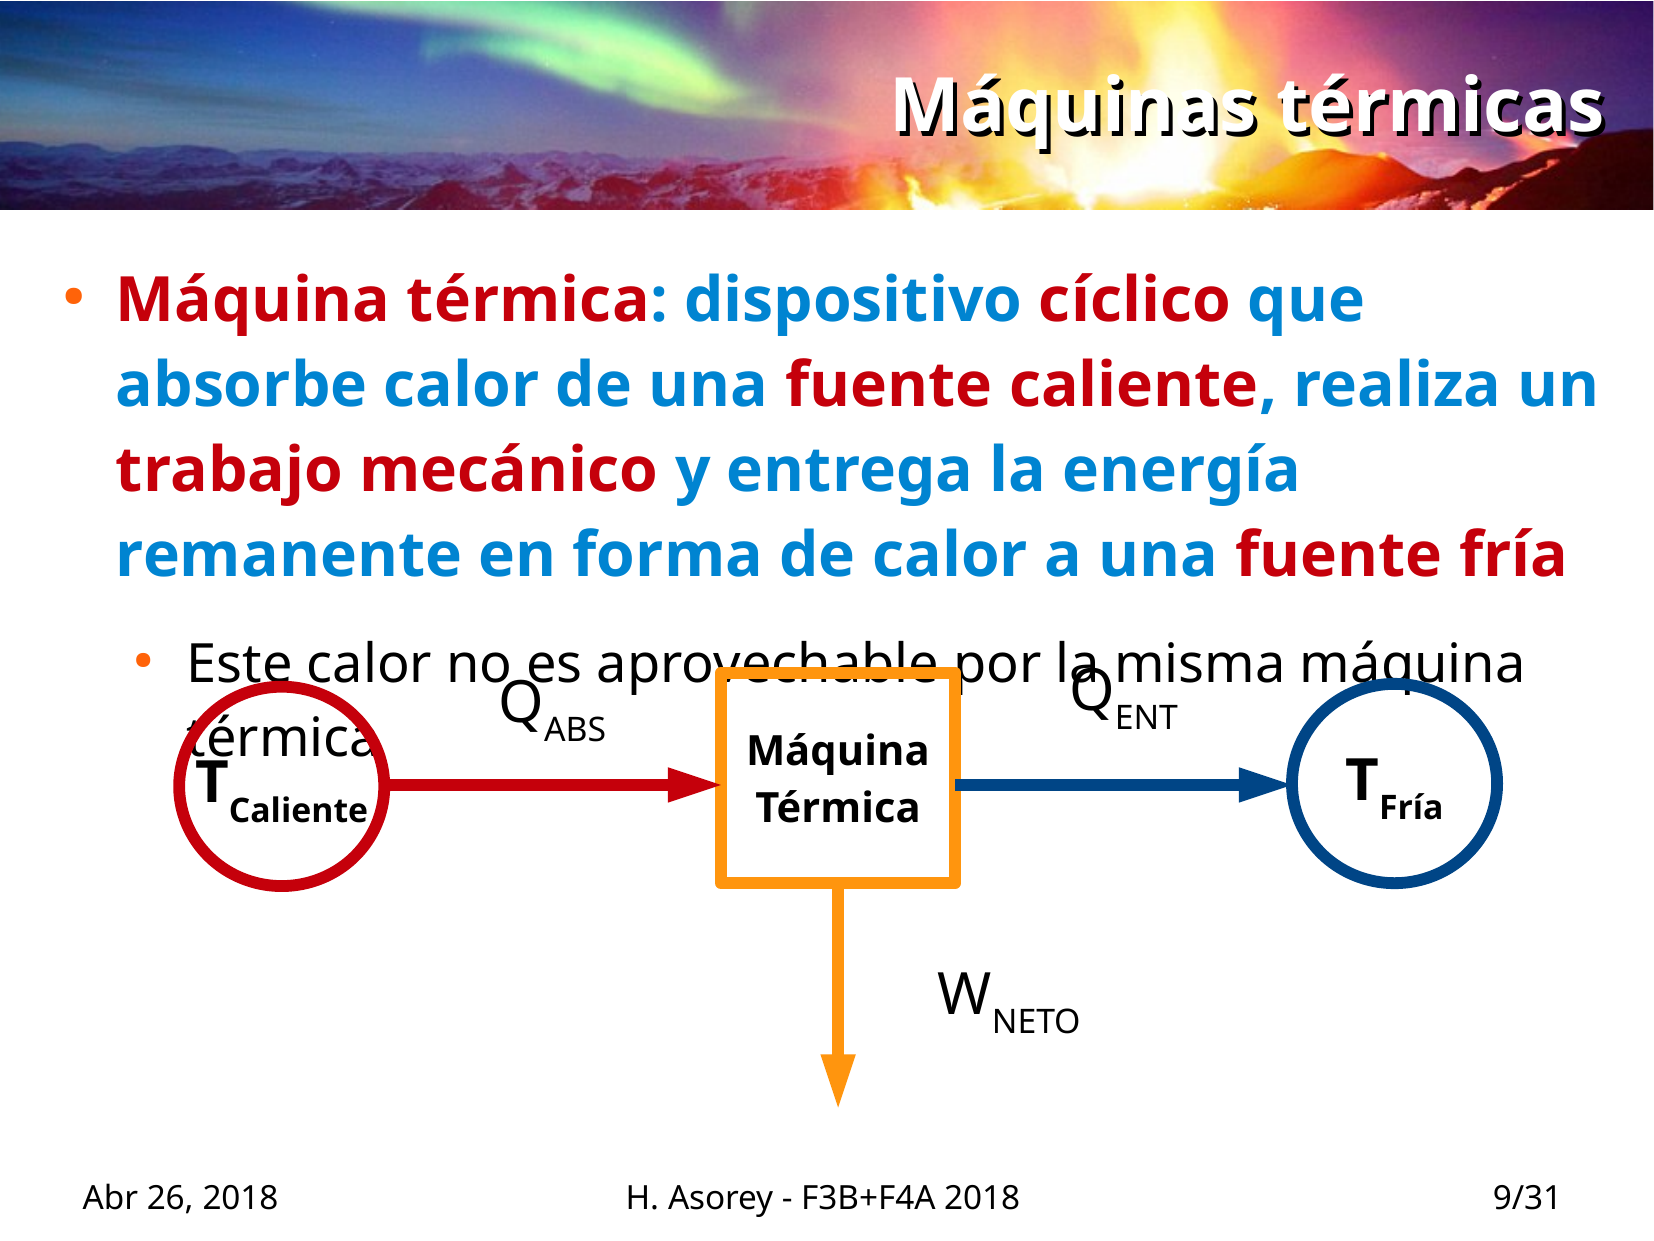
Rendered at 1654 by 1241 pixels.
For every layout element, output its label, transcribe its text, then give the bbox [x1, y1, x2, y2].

title Máquinas térmicas [45, 15, 1606, 191]
text_box Máquina Térmica [720, 672, 956, 884]
list Máquina térmica: dispositivo cíclico que absorbe calor de una fuente caliente, realiza un trabajo mecánico y entrega la energía remanente en forma de calor a una fuente fría Este calor no es aprovechable por la misma máquina térmica [45, 255, 1606, 1156]
text_box WNETO [865, 945, 1153, 1156]
text_box TFría [1292, 683, 1498, 884]
picture [0, 1, 1654, 210]
text_box TCaliente [179, 686, 385, 887]
